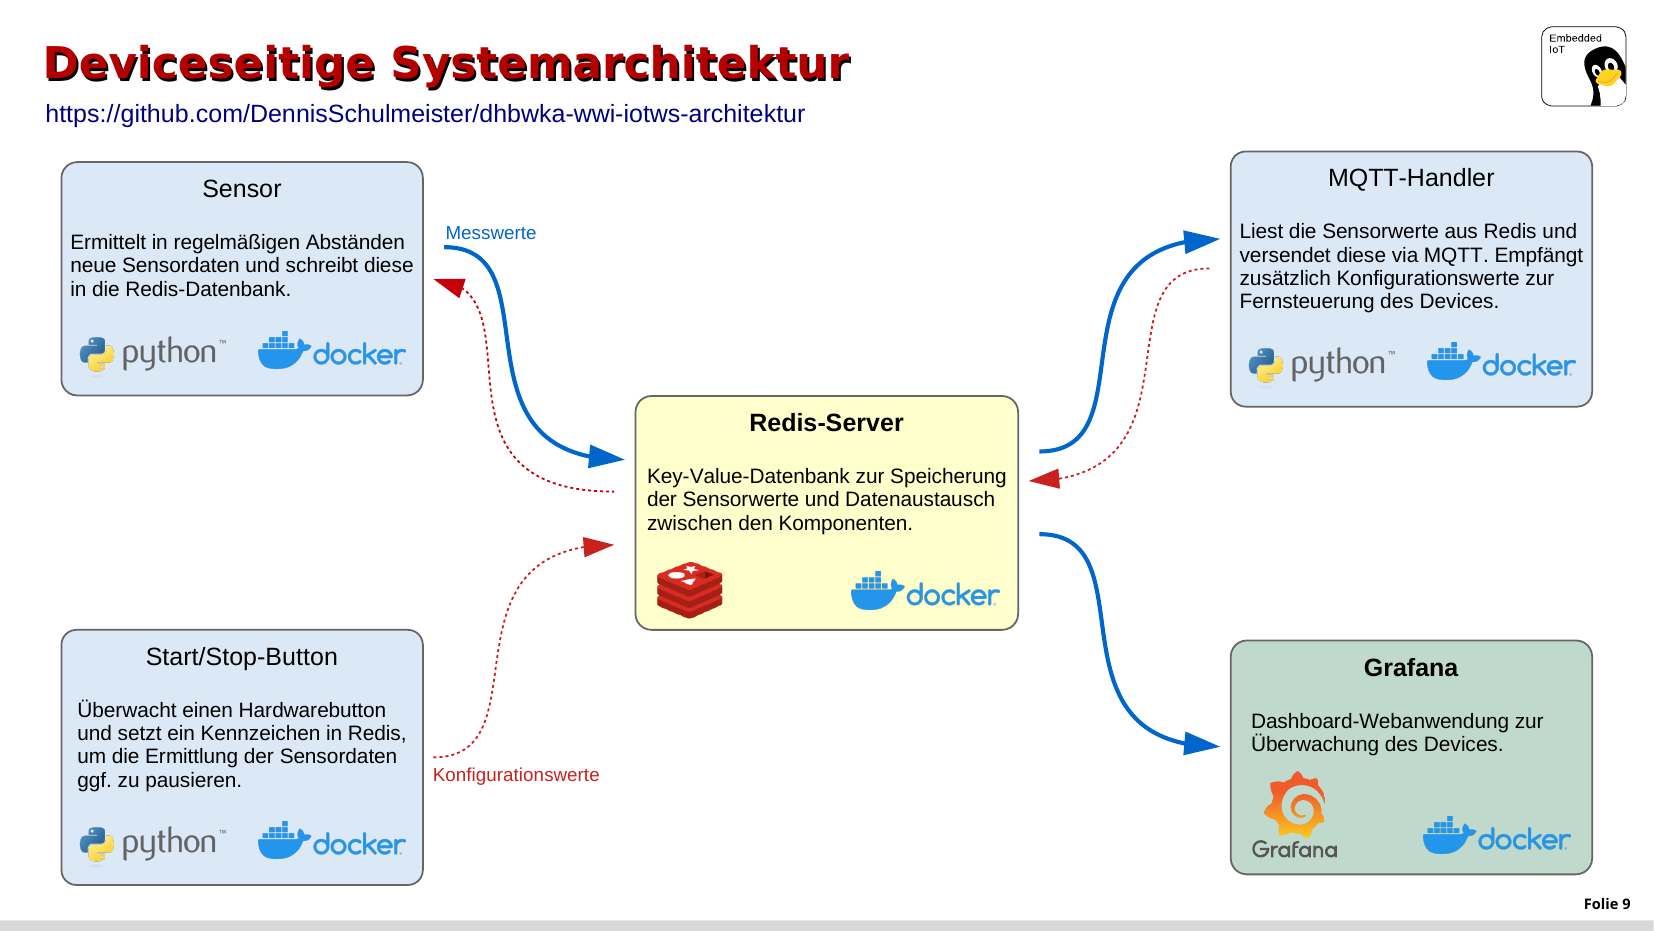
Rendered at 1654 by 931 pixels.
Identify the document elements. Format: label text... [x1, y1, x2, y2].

picture [656, 561, 723, 621]
text_box Redis-Server Key-Value-Datenbank zur Speicherung der Sensorwerte und Datenaustausch zwischen den Komponenten. [635, 395, 1019, 630]
text_box Messwerte [430, 215, 562, 254]
picture [1427, 342, 1576, 381]
title Deviceseitige Systemarchitektur [42, 21, 1601, 107]
picture [1247, 346, 1396, 390]
picture [1251, 770, 1338, 858]
text_box MQTT-Handler Liest die Sensorwerte aus Redis und versendet diese via MQTT. Empfängt zusätzlich Konfigurationswerte zur Fernsteuerung des Devices. [1230, 151, 1593, 407]
picture [258, 331, 406, 369]
text_box Konfigurationswerte [418, 757, 621, 796]
text_box Sensor Ermittelt in regelmäßigen Abständen neue Sensordaten und schreibt diese in die Redis-Datenbank. [61, 162, 423, 396]
picture [258, 821, 406, 859]
picture [78, 335, 227, 379]
picture [1423, 816, 1571, 854]
text_box Grafana Dashboard-Webanwendung zur Überwachung des Devices. [1230, 640, 1593, 875]
picture [78, 825, 227, 869]
picture [851, 571, 1000, 610]
text_box https://github.com/DennisSchulmeister/dhbwka-wwi-iotws-architektur [30, 92, 1199, 149]
text_box Start/Stop-Button Überwacht einen Hardwarebutton und setzt ein Kennzeichen in Redis, um die Ermittlung der Sensordaten ggf. zu pausieren. [61, 629, 423, 886]
